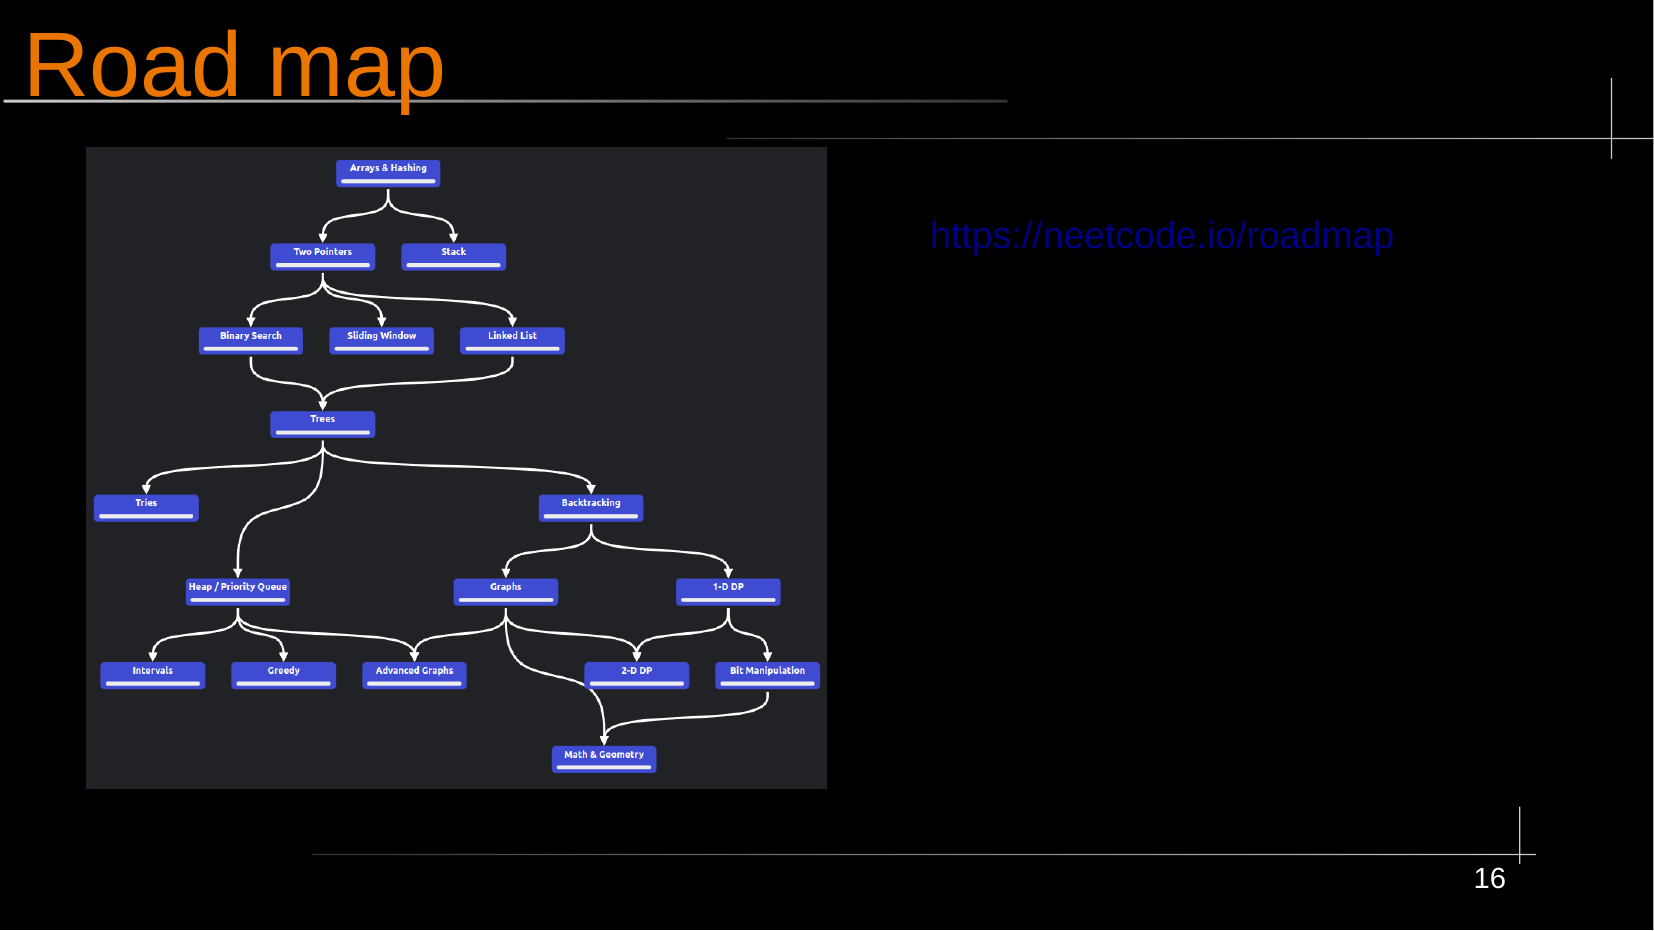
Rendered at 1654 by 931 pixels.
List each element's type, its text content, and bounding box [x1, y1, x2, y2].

text_box https://neetcode.io/roadmap [915, 206, 1477, 306]
title Road map [23, 11, 1589, 119]
picture [86, 147, 827, 789]
